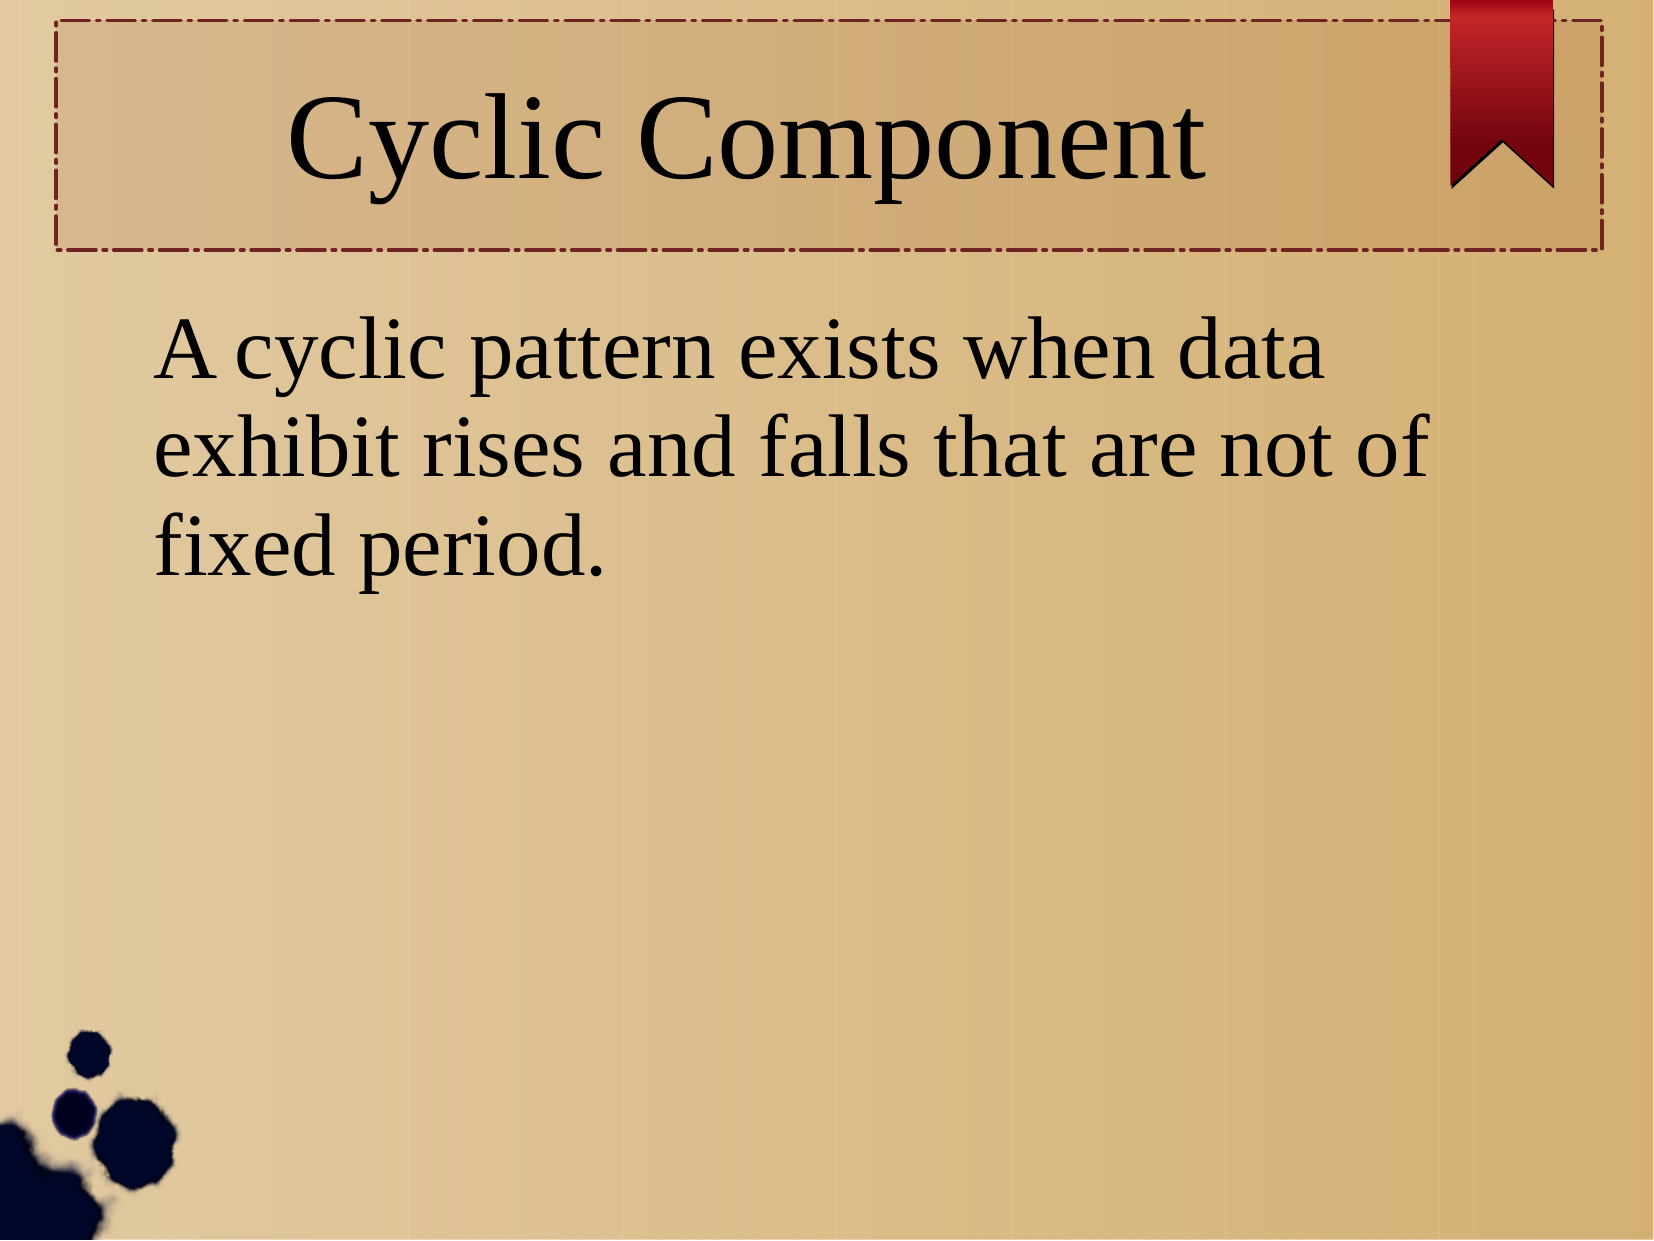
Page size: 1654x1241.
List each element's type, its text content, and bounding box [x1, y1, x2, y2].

title Cyclic Component [82, 47, 1412, 229]
list A cyclic pattern exists when data exhibit rises and falls that are not of fixed period. [82, 299, 1571, 1019]
